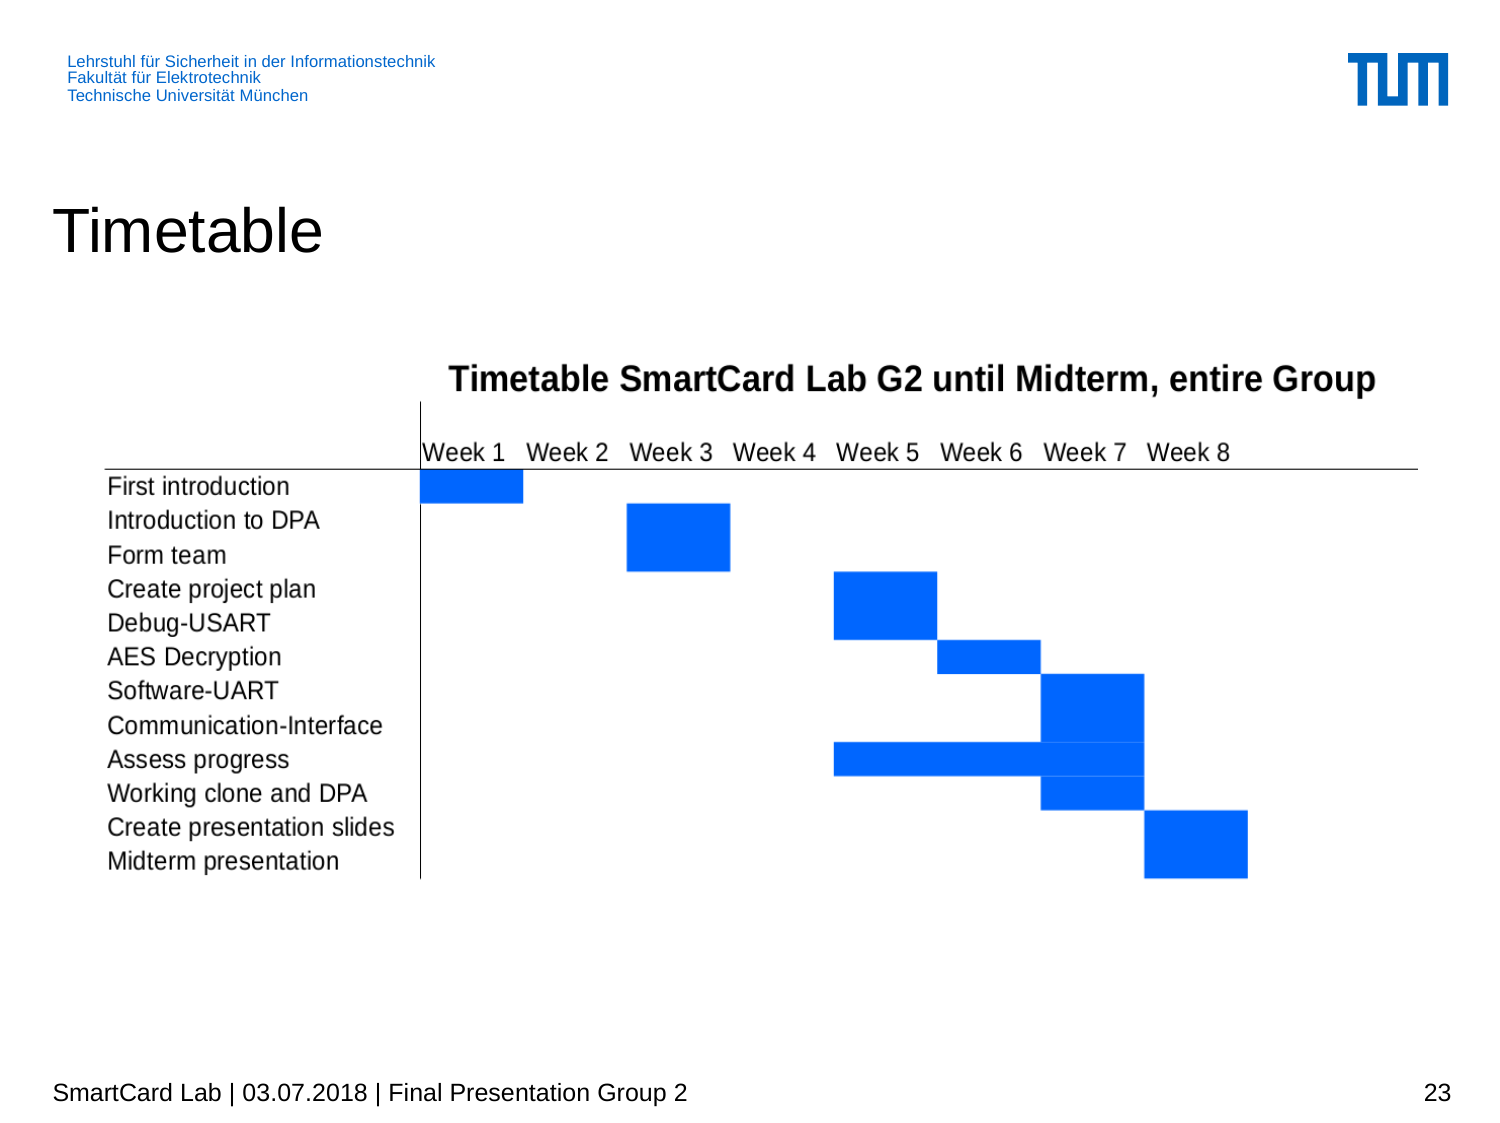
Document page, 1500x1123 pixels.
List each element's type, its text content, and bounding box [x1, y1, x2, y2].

picture [86, 330, 1418, 980]
title Timetable [52, 195, 1453, 266]
